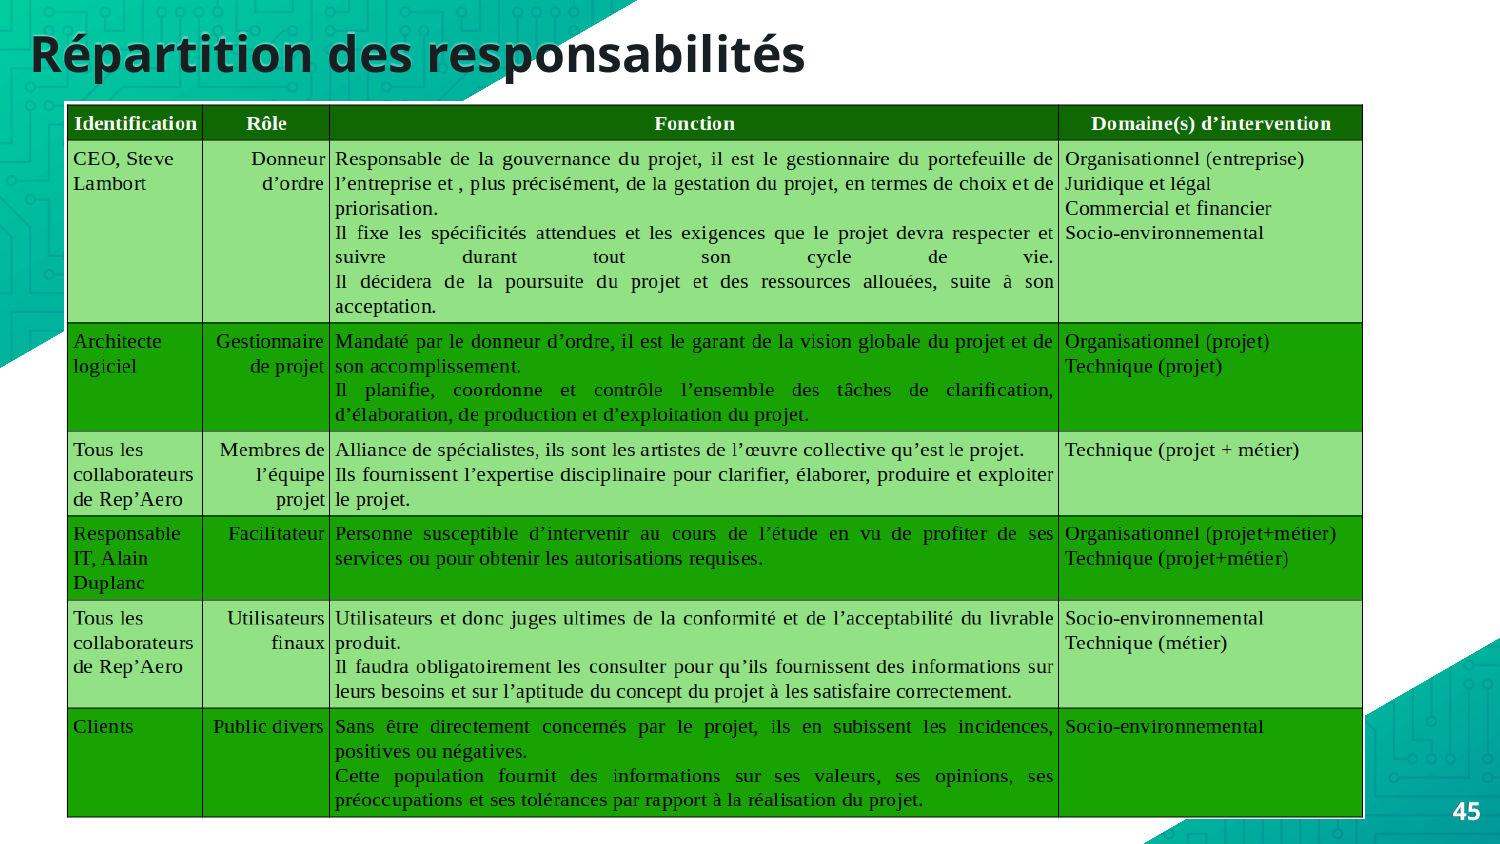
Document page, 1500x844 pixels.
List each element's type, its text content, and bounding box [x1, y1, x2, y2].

picture [64, 101, 1365, 819]
title Répartition des responsabilités [29, 29, 1249, 88]
slide_number <numéro> [1391, 779, 1482, 844]
